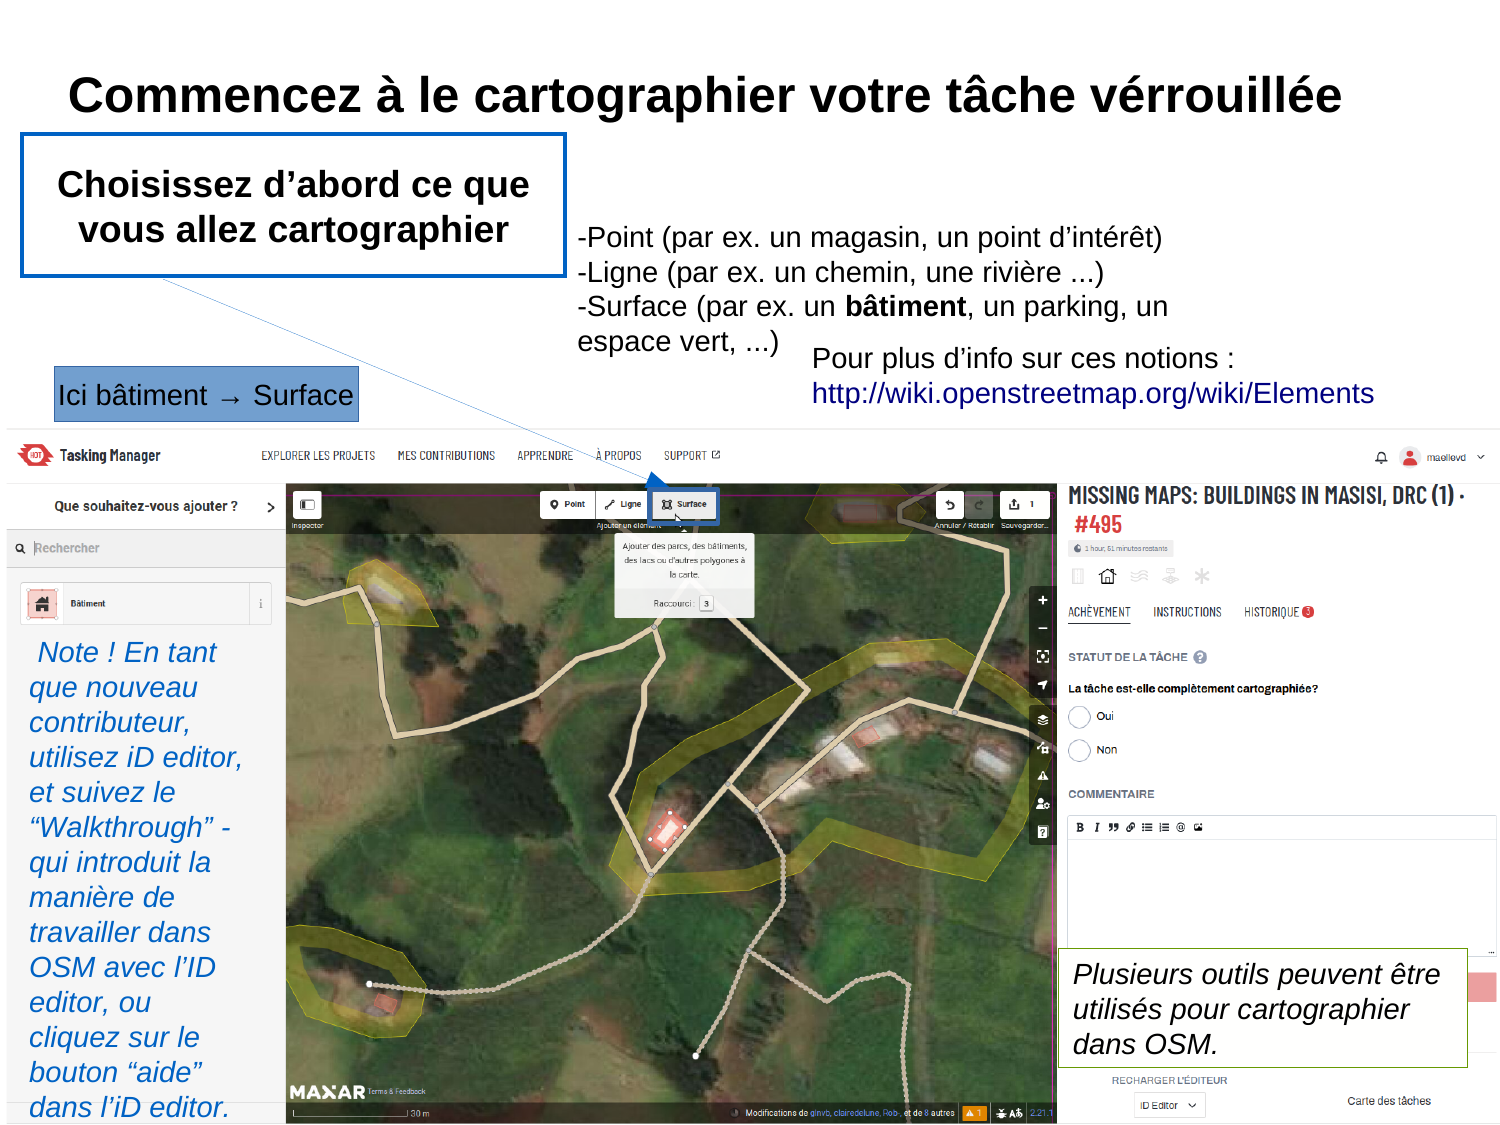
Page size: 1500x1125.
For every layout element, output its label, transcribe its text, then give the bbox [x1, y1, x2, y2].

text_box Note ! En tant que nouveau contributeur, utilisez iD editor, et suivez le “Walkthrough” - qui introduit la manière de travailler dans OSM avec l’ID editor, ou cliquez sur le bouton “aide” dans l’iD editor. [14, 626, 287, 1125]
picture [6, 428, 1500, 1124]
text_box Pour plus d’info sur ces notions : http://wiki.openstreetmap.org/wiki/Elements [797, 331, 1391, 452]
text_box Commencez à le cartographier votre tâche vérrouillée [53, 54, 1459, 131]
text_box Choisissez d’abord ce que vous allez cartographier [22, 134, 566, 276]
text_box Plusieurs outils peuvent être utilisés pour cartographier dans OSM. [1058, 948, 1468, 1068]
text_box Ici bâtiment → Surface [54, 366, 359, 422]
text_box -Point (par ex. un magasin, un point d’intérêt) -Ligne (par ex. un chemin, une rivière ...) -Surface (par ex. un bâtiment, un parking, un espace vert, ...) [562, 210, 1259, 401]
picture [652, 492, 716, 521]
